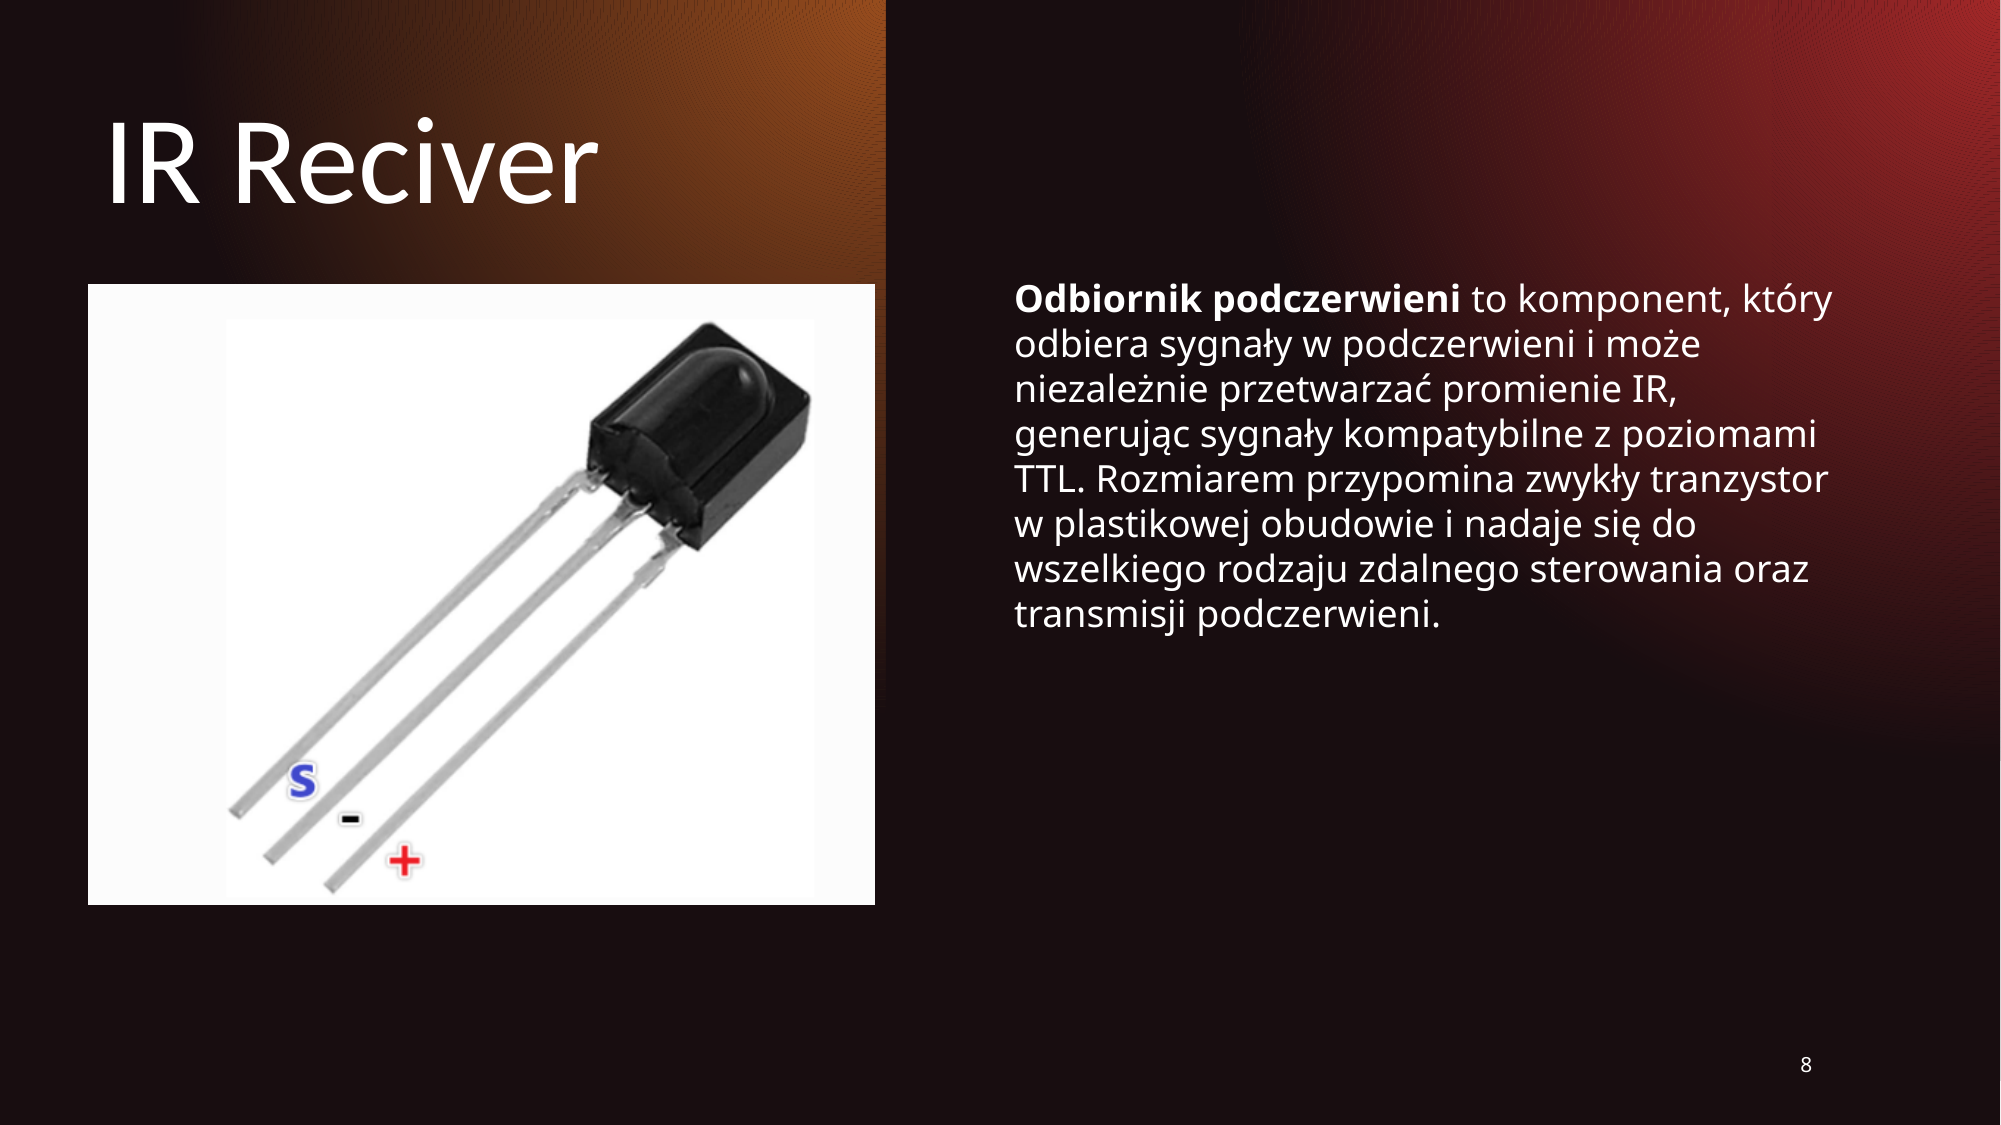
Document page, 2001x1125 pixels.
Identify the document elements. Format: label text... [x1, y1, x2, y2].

text_box Odbiornik podczerwieni to komponent, który odbiera sygnały w podczerwieni i może niezależnie przetwarzać promienie IR, generując sygnały kompatybilne z poziomami TTL. Rozmiarem przypomina zwykły tranzystor w plastikowej obudowie i nadaje się do wszelkiego rodzaju zdalnego sterowania oraz transmisji podczerwieni. [999, 267, 1872, 646]
text_box [1785, 1035, 1910, 1096]
title IR Reciver [88, 88, 1910, 222]
picture [88, 284, 875, 905]
